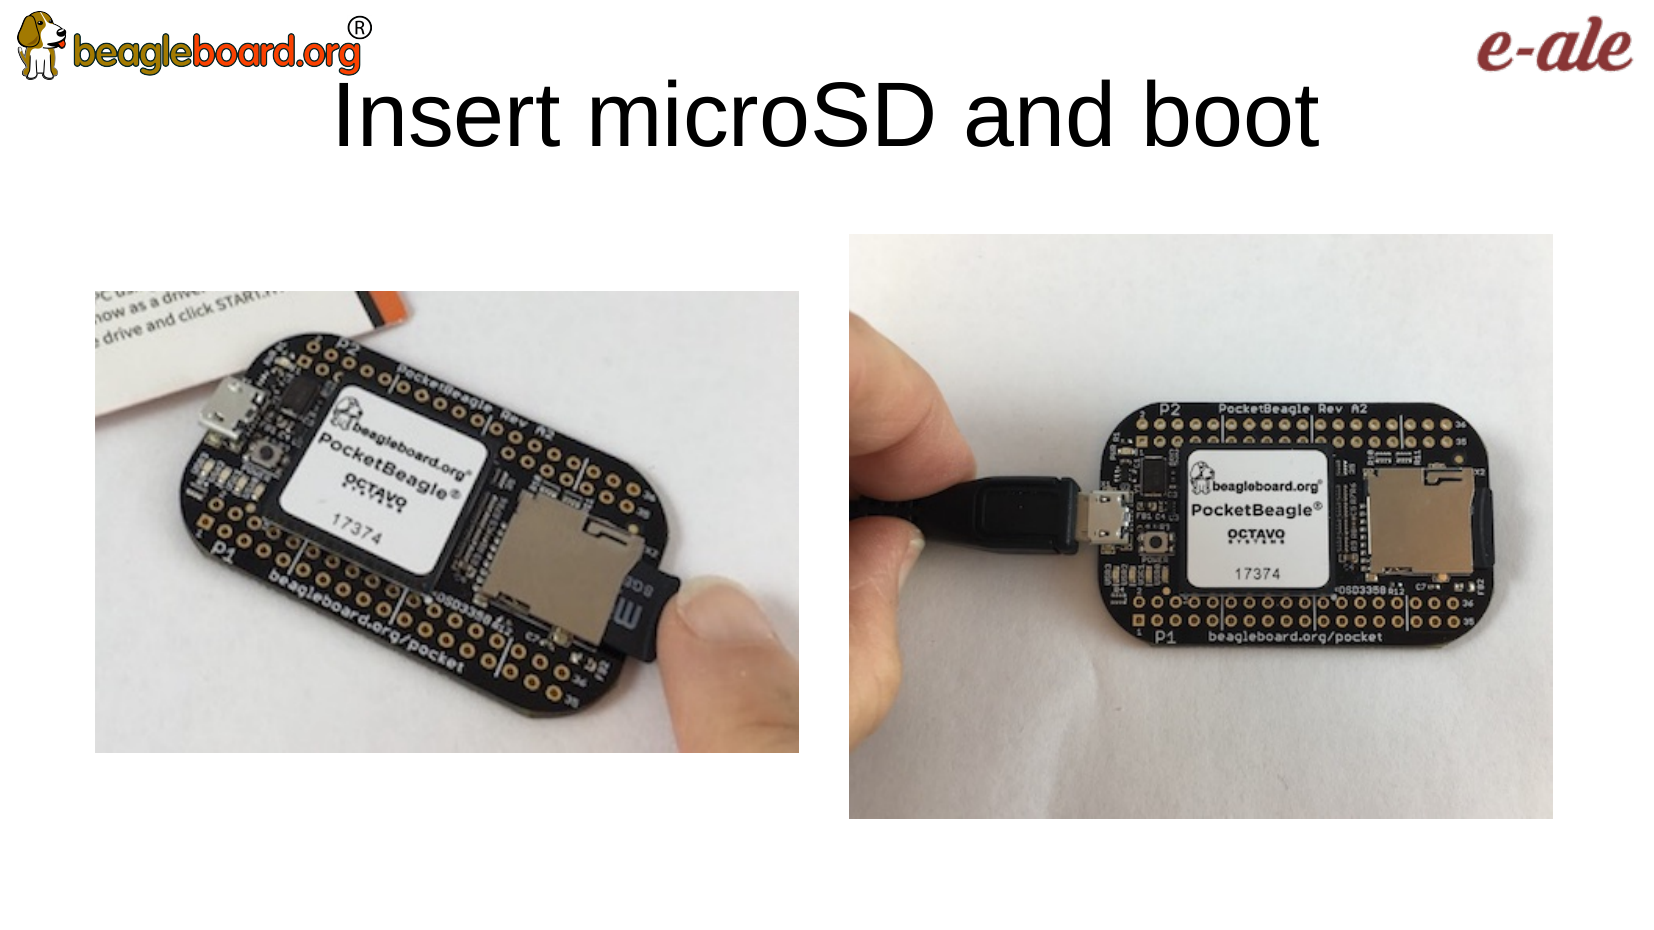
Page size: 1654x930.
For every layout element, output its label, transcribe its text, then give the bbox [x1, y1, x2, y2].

picture [95, 291, 799, 753]
title Insert microSD and boot [82, 37, 1571, 193]
picture [17, 11, 372, 80]
picture [849, 234, 1553, 819]
picture [1475, 14, 1636, 74]
